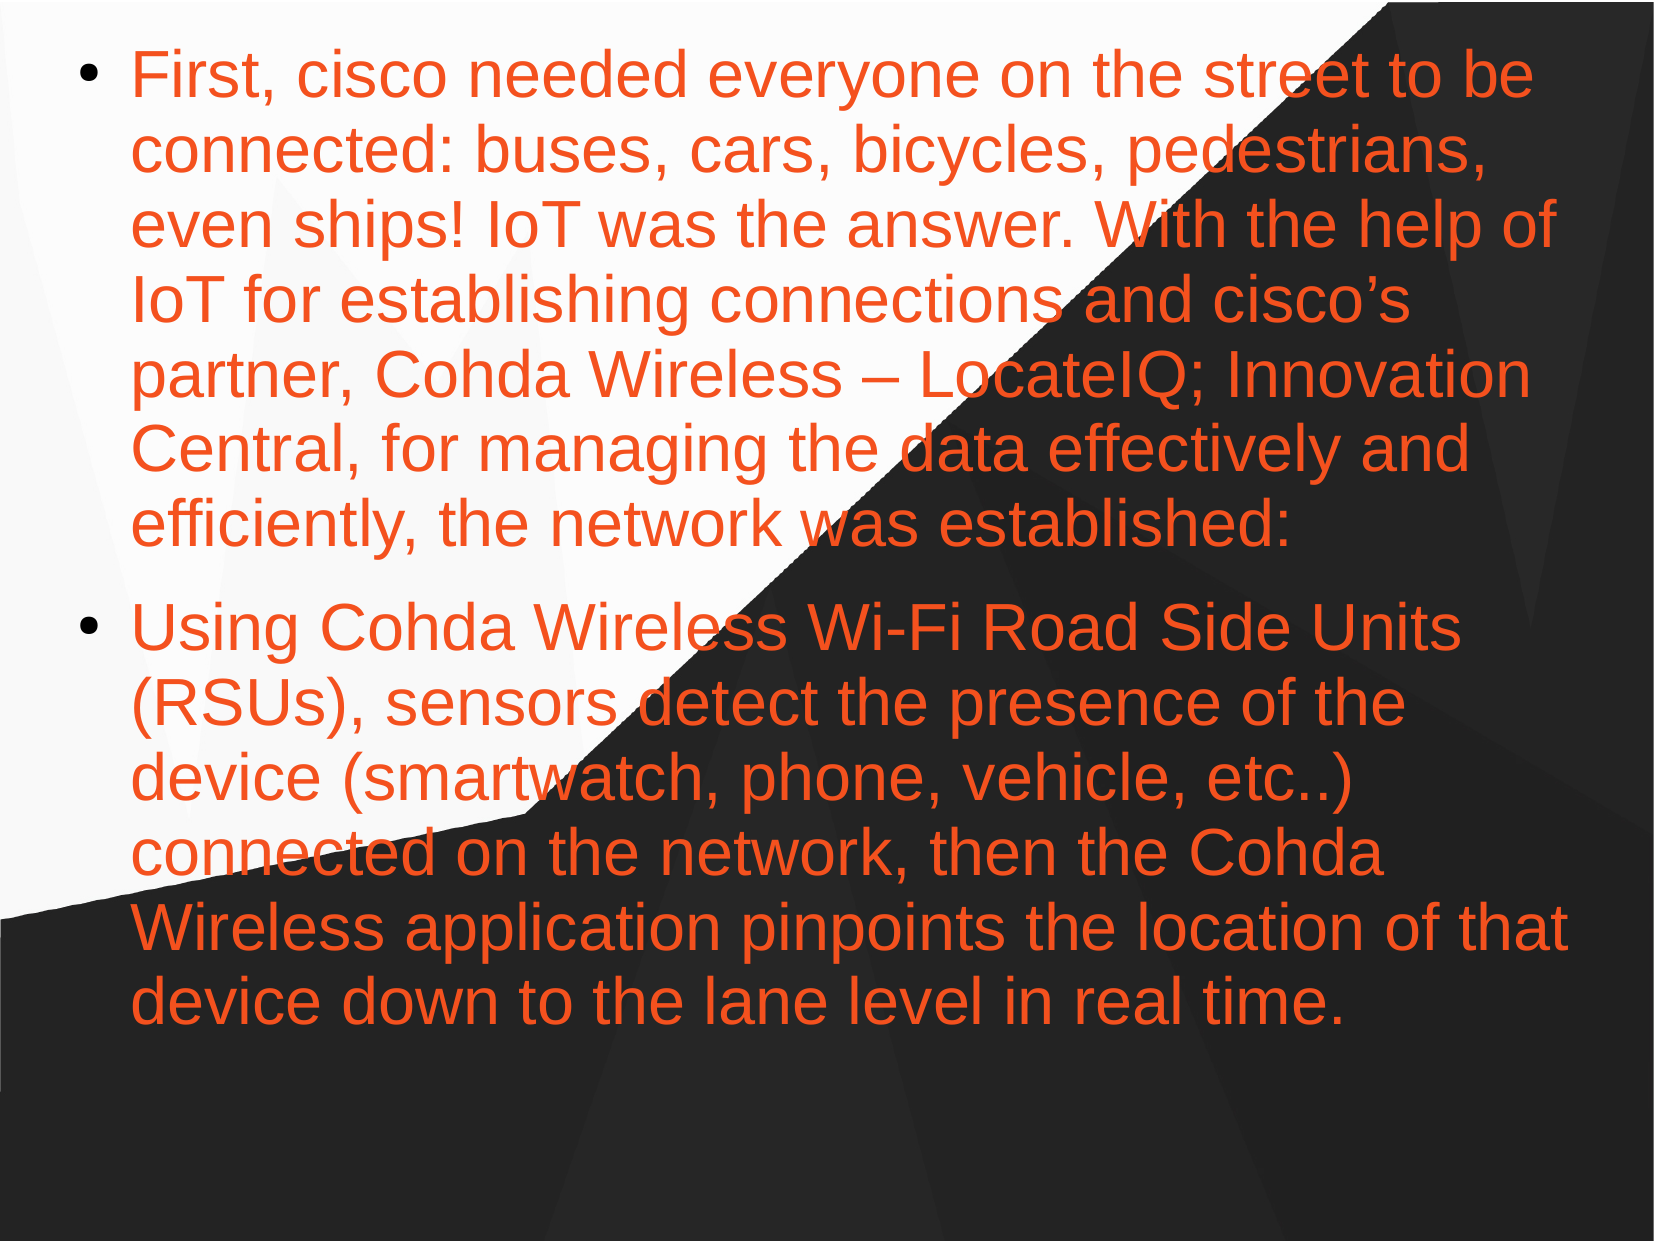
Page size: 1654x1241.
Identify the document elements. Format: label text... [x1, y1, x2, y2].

list First, cisco needed everyone on the street to be connected: buses, cars, bicycles, pedestrians, even ships! IoT was the answer. With the help of IoT for establishing connections and cisco’s partner, Cohda Wireless – LocateIQ; Innovation Central, for managing the data effectively and efficiently, the network was established: Using Cohda Wireless Wi-Fi Road Side Units (RSUs), sensors detect the presence of the device (smartwatch, phone, vehicle, etc..) connected on the network, then the Cohda Wireless application pinpoints the location of that device down to the lane level in real time. [59, 37, 1613, 1040]
picture [0, 2, 1654, 1241]
